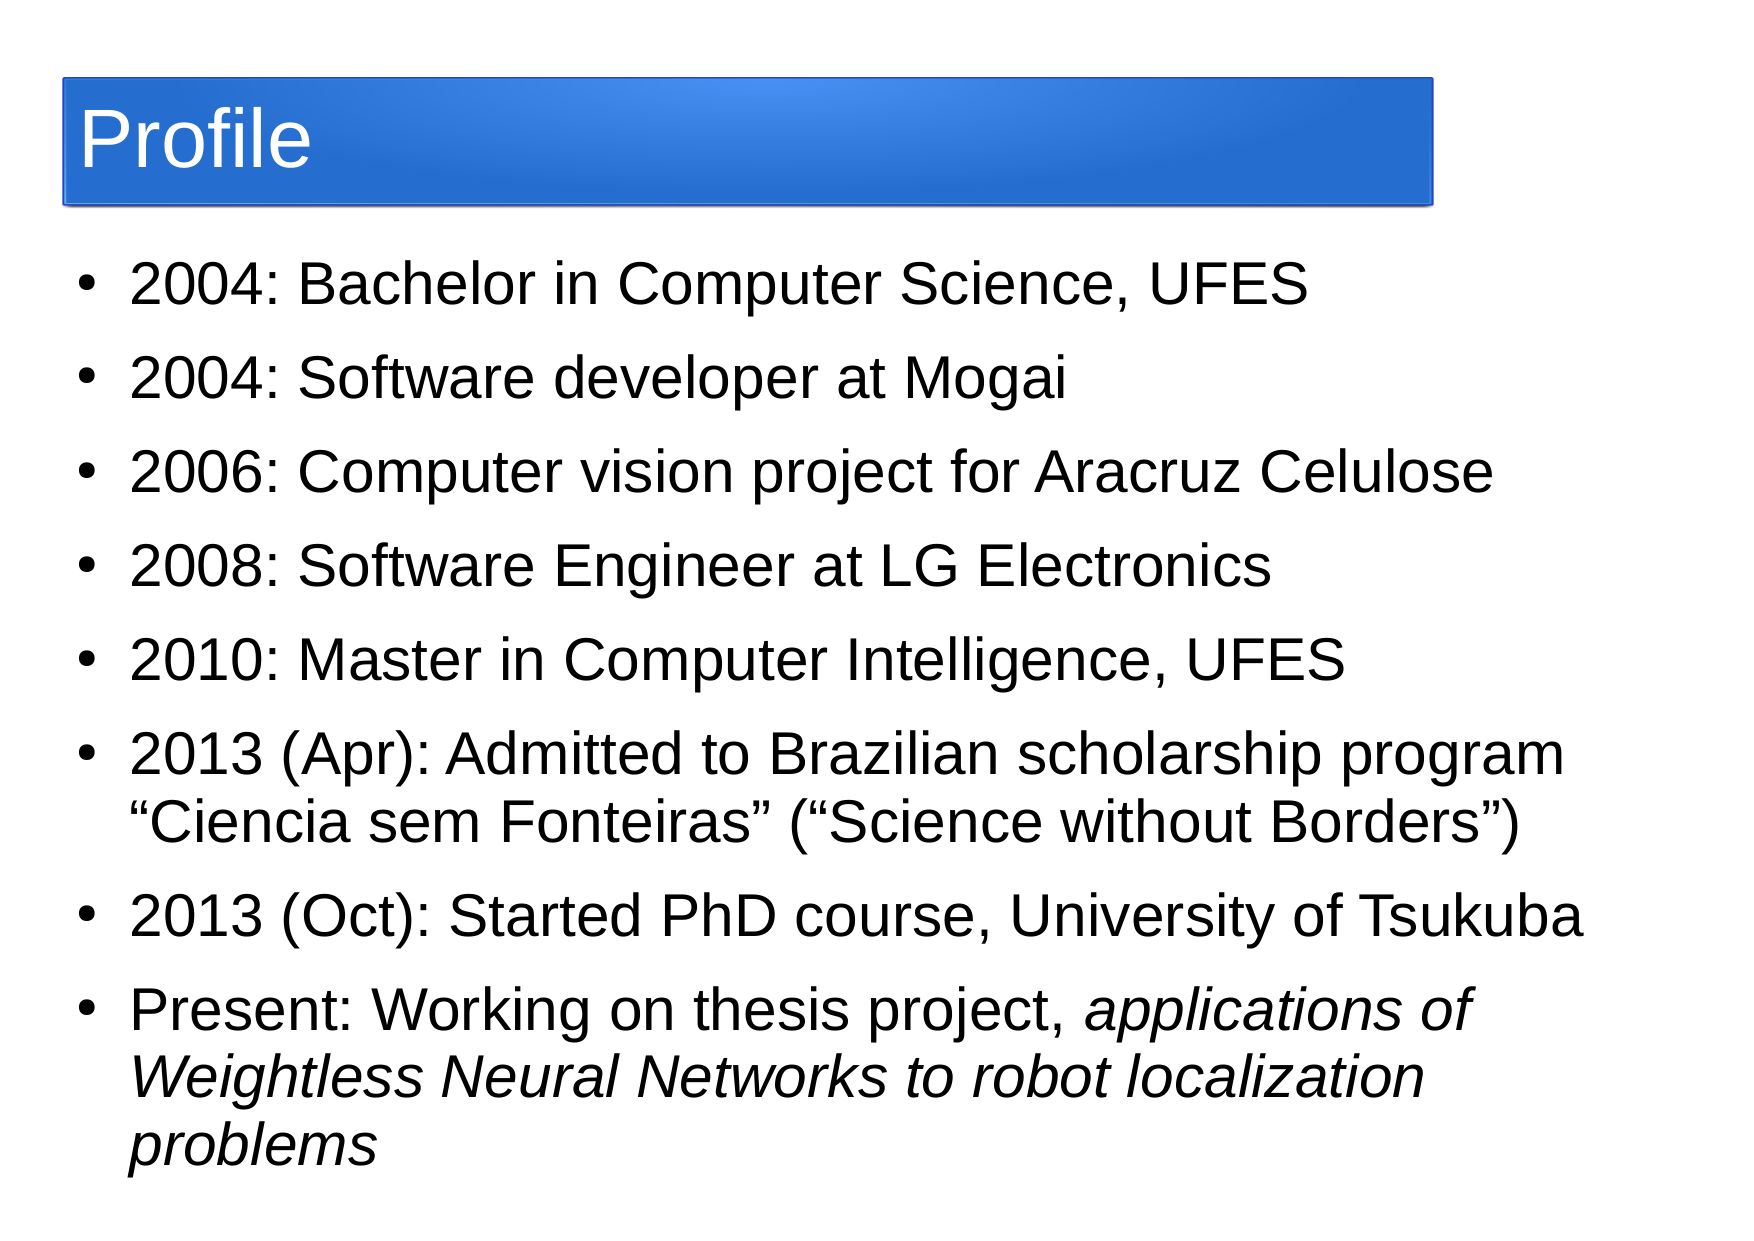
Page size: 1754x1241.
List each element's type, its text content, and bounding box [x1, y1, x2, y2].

list 2004: Bachelor in Computer Science, UFES 2004: Software developer at Mogai 2006: Computer vision project for Aracruz Celulose 2008: Software Engineer at LG Electronics 2010: Master in Computer Intelligence, UFES 2013 (Apr): Admitted to Brazilian scholarship program “Ciencia sem Fonteiras” (“Science without Borders”) 2013 (Oct): Started PhD course, University of Tsukuba Present: Working on thesis project, applications of Weightless Neural Networks to robot localization problems [58, 249, 1665, 1182]
picture [58, 77, 1439, 209]
title Profile [78, 80, 1429, 198]
